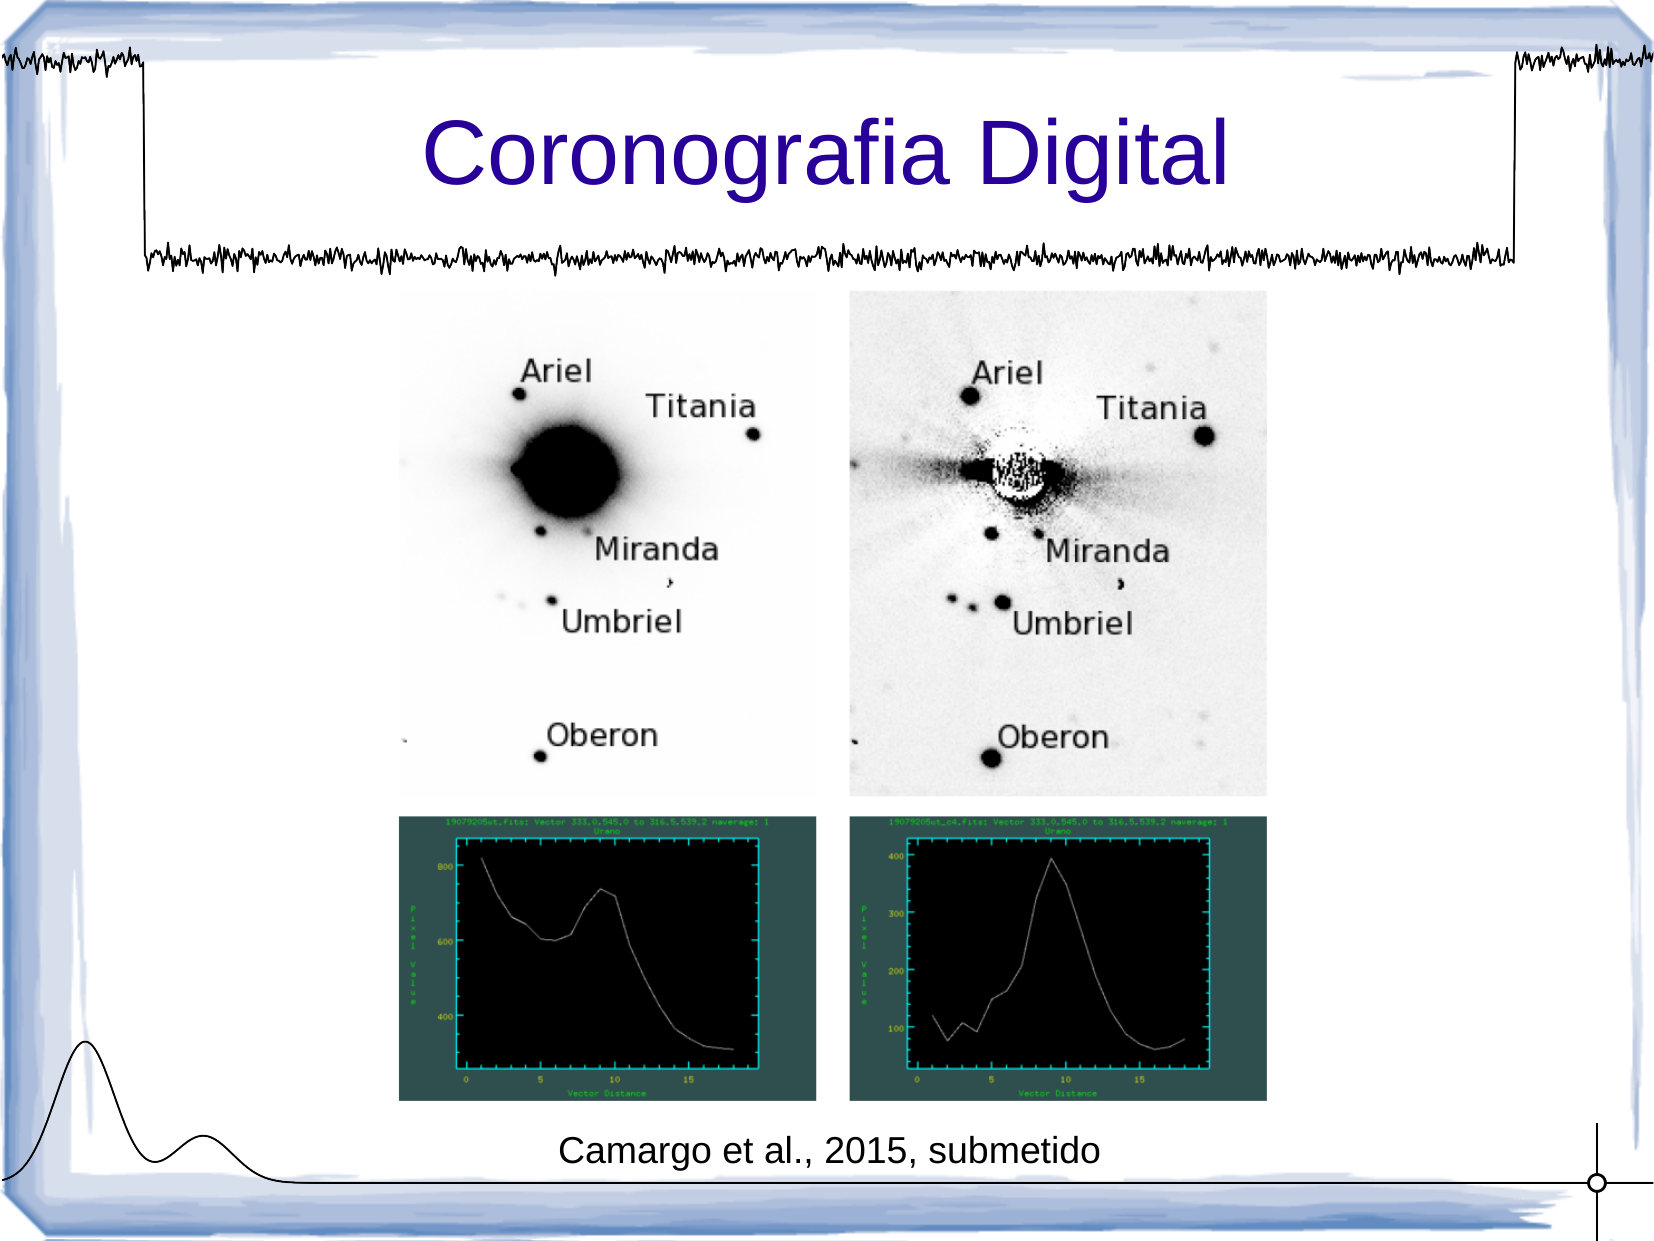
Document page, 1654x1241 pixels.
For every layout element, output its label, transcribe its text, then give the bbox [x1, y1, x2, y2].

text_box Camargo et al., 2015, submetido [543, 1122, 1116, 1179]
picture [0, 0, 1654, 1241]
